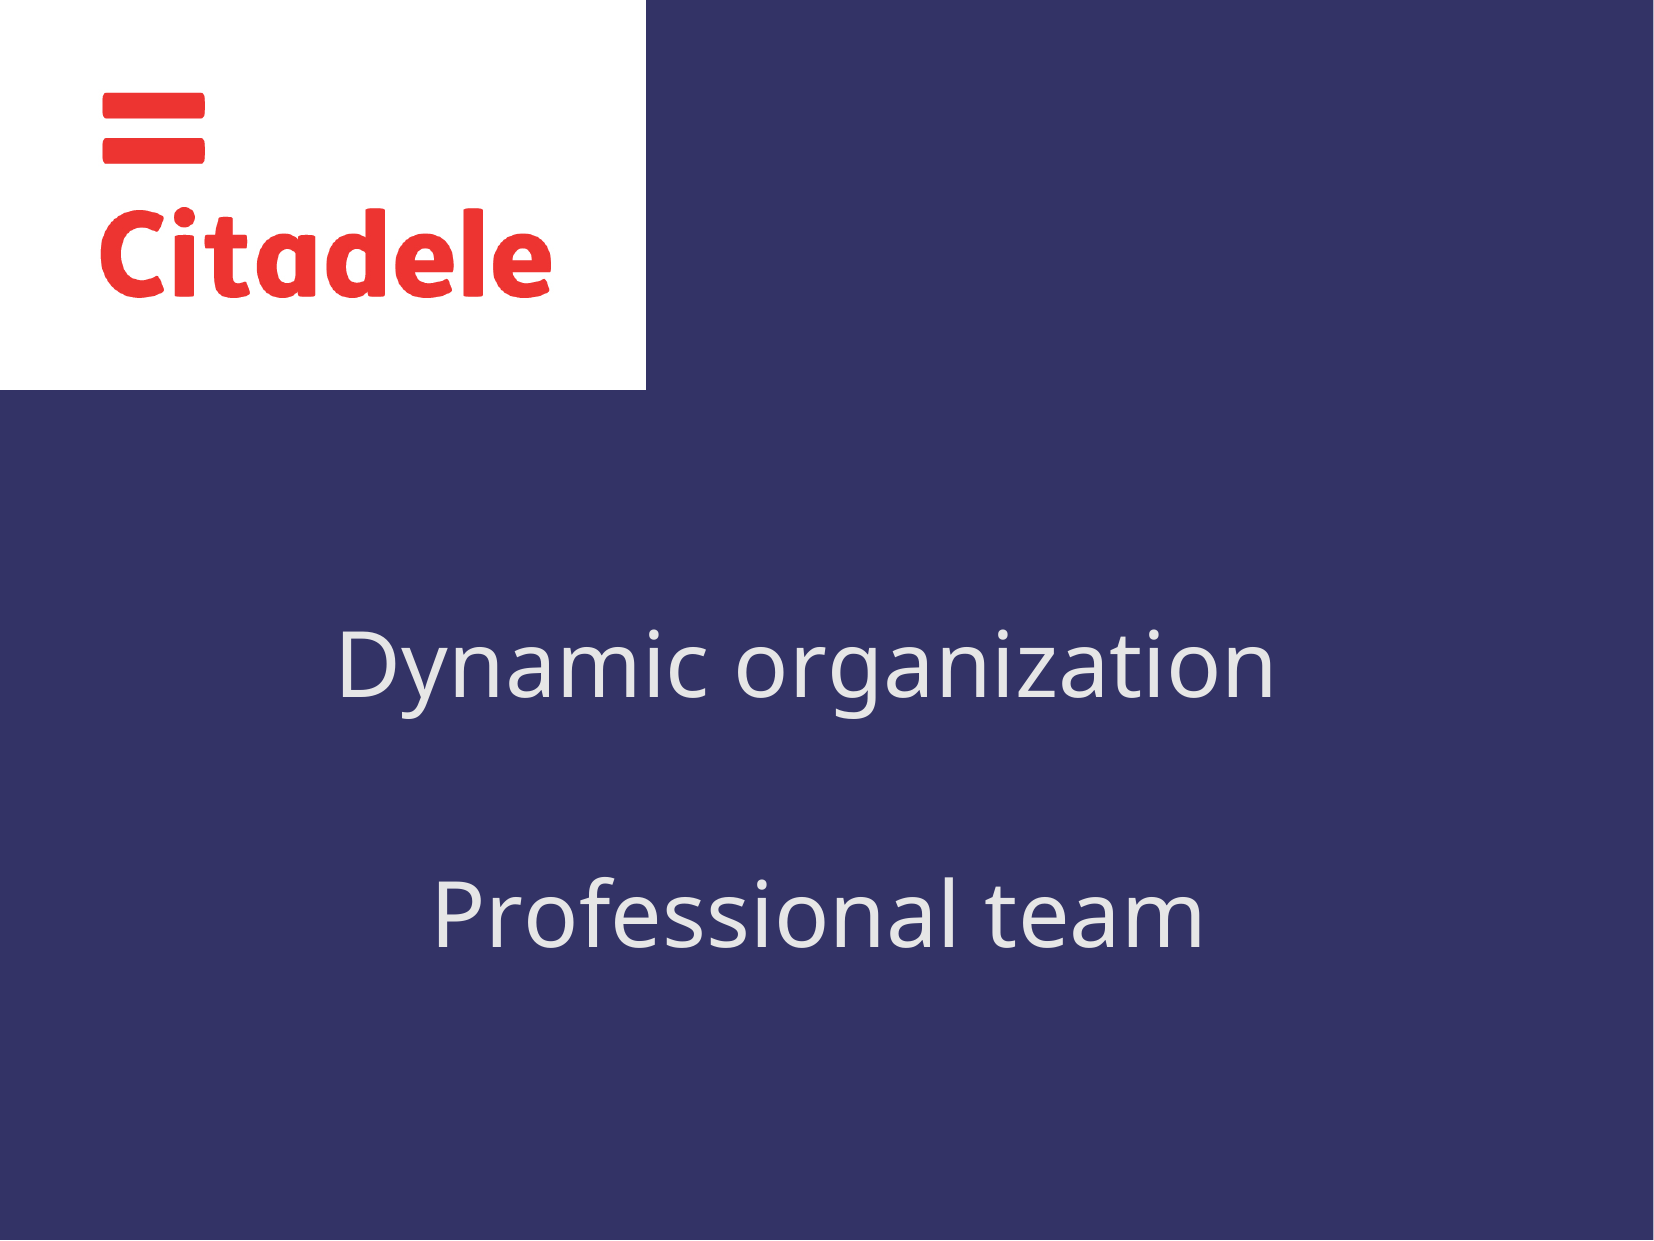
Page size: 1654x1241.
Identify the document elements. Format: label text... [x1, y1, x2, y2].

picture [0, 0, 646, 391]
title Dynamic organization Professional team [60, 450, 1579, 1126]
